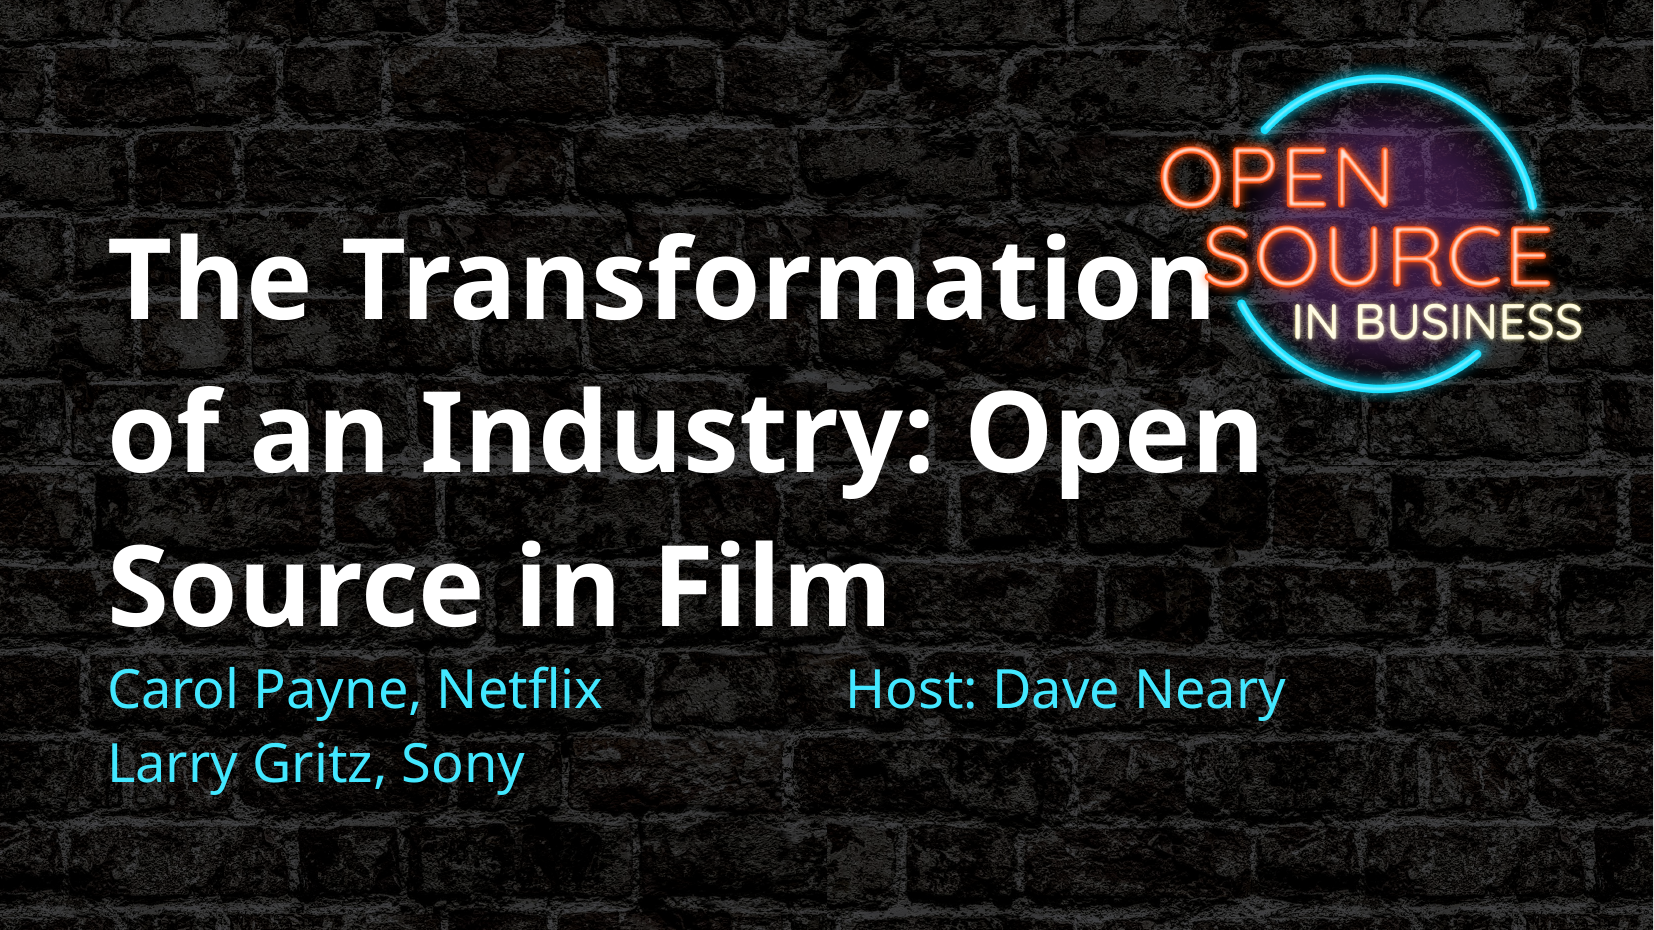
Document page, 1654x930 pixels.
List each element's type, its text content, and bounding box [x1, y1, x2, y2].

title The Transformation of an Industry: Open Source in Film [107, 154, 1546, 704]
subtitle Carol Payne, Netflix Larry Gritz, Sony [107, 650, 825, 800]
text_box Host: Dave Neary [845, 650, 1563, 810]
picture [0, 0, 1654, 930]
